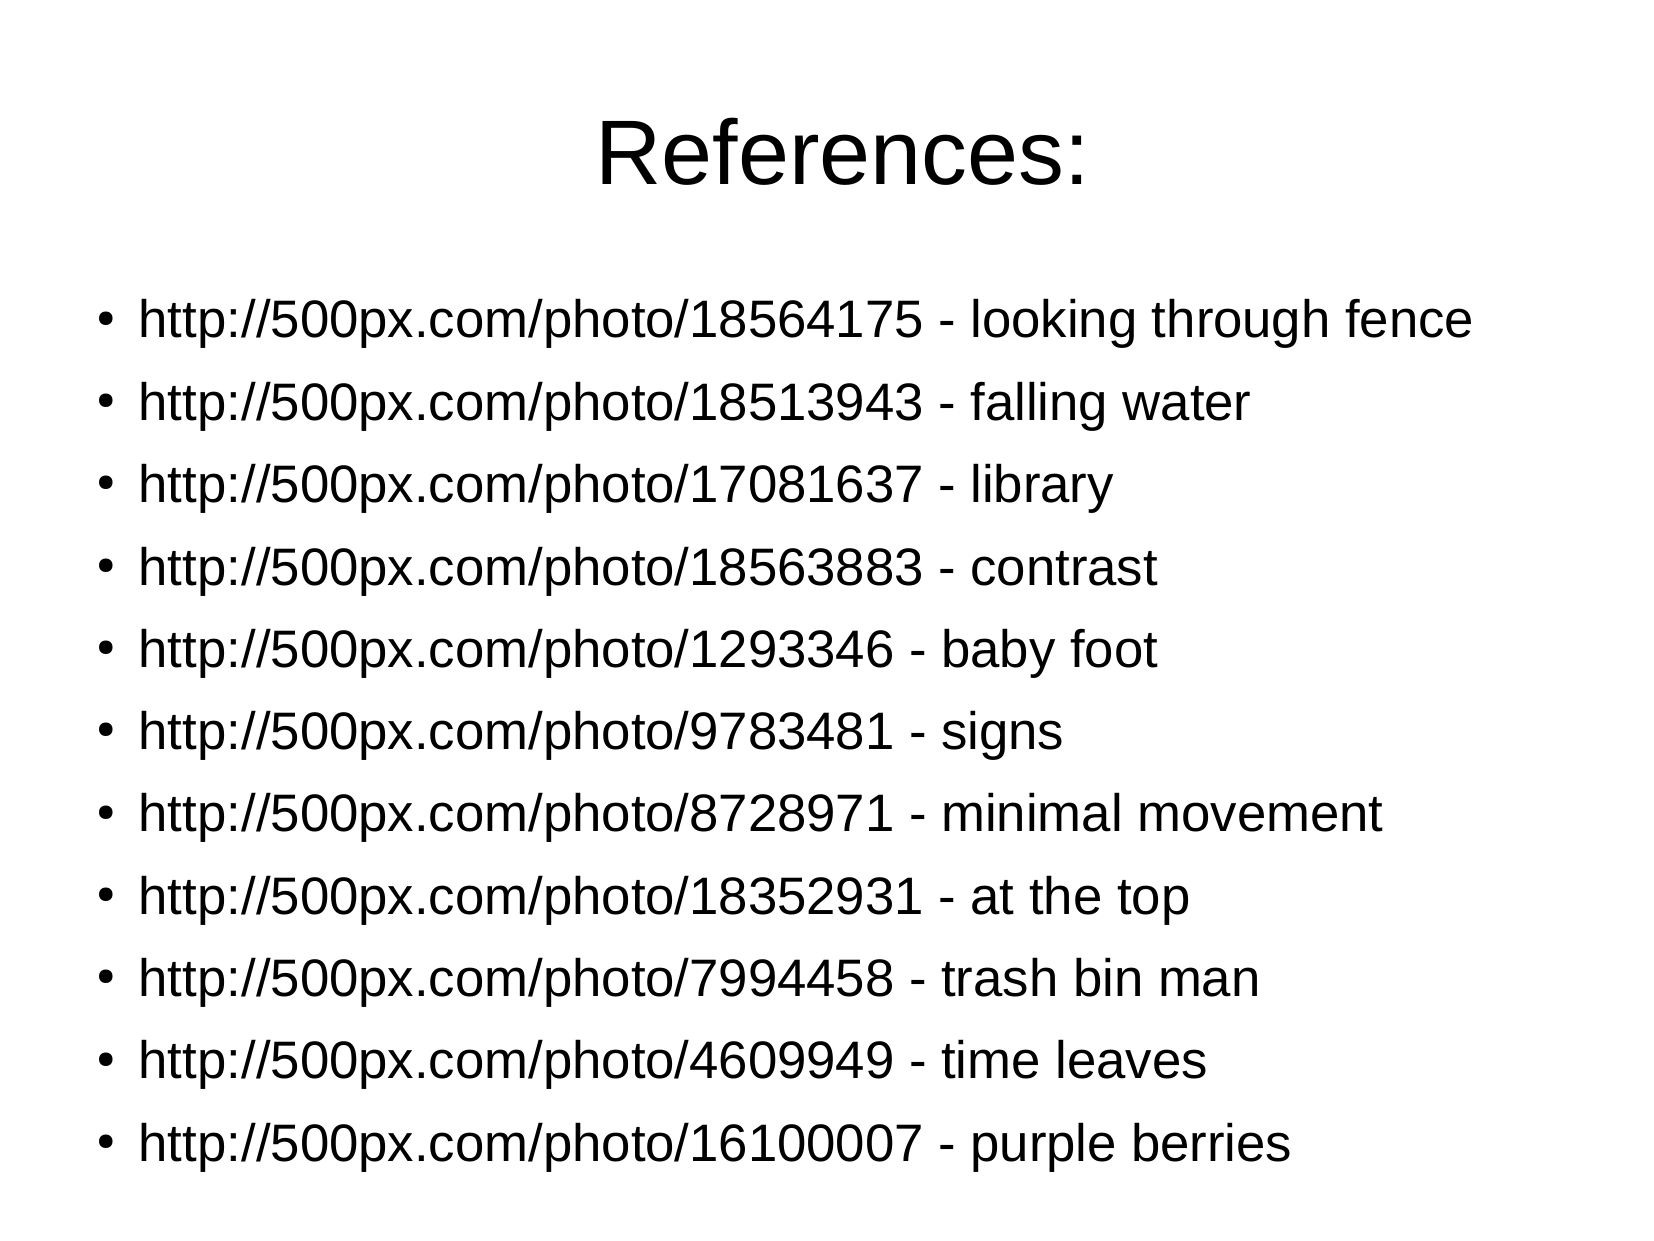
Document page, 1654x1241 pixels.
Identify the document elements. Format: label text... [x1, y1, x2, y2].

list http://500px.com/photo/18564175 - looking through fence http://500px.com/photo/18513943 - falling water http://500px.com/photo/17081637 - library http://500px.com/photo/18563883 - contrast http://500px.com/photo/1293346 - baby foot http://500px.com/photo/9783481 - signs http://500px.com/photo/8728971 - minimal movement http://500px.com/photo/18352931 - at the top http://500px.com/photo/7994458 - trash bin man http://500px.com/photo/4609949 - time leaves http://500px.com/photo/16100007 - purple berries [82, 290, 1538, 1186]
title References: [82, 49, 1571, 257]
